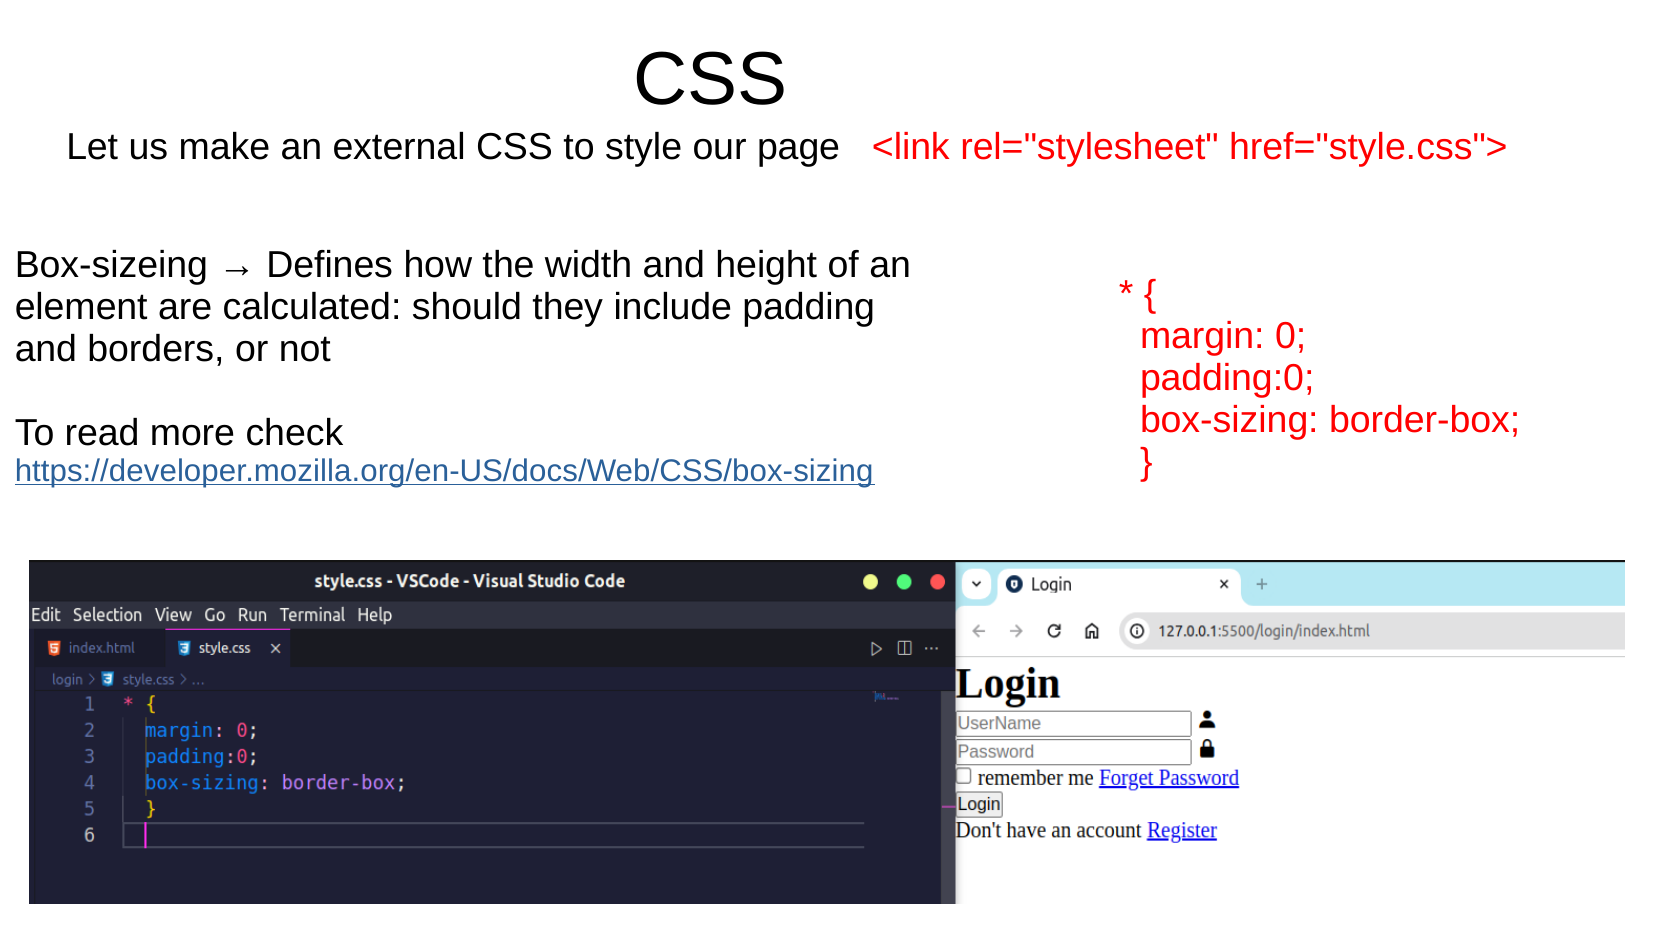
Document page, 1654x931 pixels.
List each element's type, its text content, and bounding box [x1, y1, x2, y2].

text_box CSS [618, 29, 803, 129]
text_box * { margin: 0; padding:0; box-sizing: border-box; } [1104, 264, 1536, 532]
picture [29, 560, 1625, 904]
text_box Let us make an external CSS to style our page <link rel="stylesheet" href="style.css"> [51, 118, 1524, 217]
text_box Box-sizeing → Defines how the width and height of an element are calculated: should they include padding and borders, or not To read more check https://developer.mozilla.org/en-US/docs/Web/CSS/box-sizing [0, 236, 945, 532]
